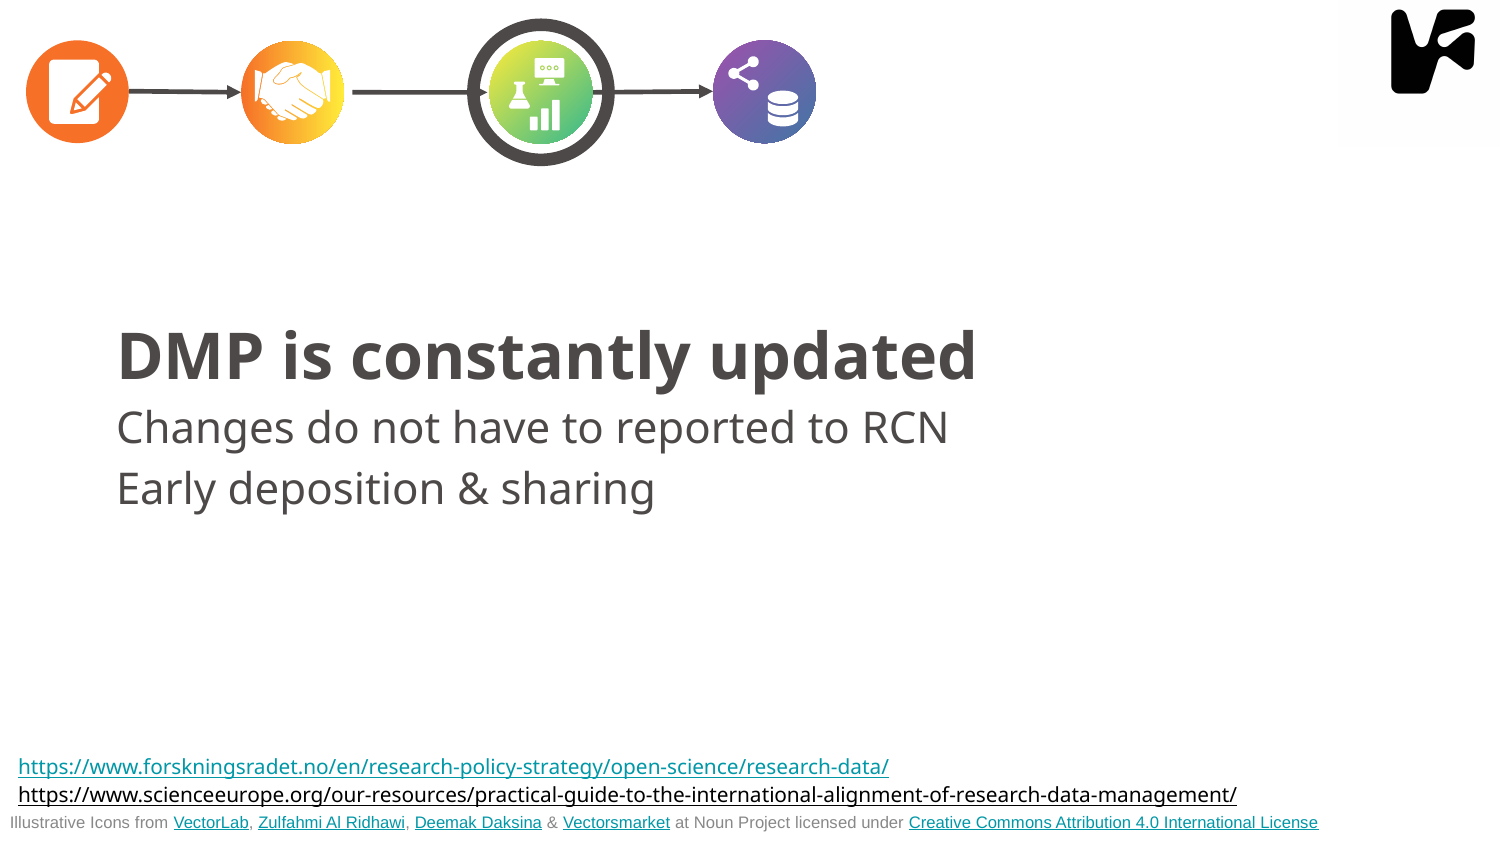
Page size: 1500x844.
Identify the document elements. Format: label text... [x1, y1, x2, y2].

text_box [489, 40, 593, 144]
text_box https://www.forskningsradet.no/en/research-policy-strategy/open-science/research-data/ https://www.scienceeurope.org/our-resources/practical-guide-to-the-international-alignment-of-research-data-management/ [3, 738, 1480, 844]
text_box DMP is constantly updated Changes do not have to reported to RCN Early deposition & sharing [26, 233, 1500, 663]
text_box [713, 40, 816, 144]
picture [1338, 0, 1500, 147]
text_box [26, 40, 129, 144]
text_box [241, 40, 344, 144]
